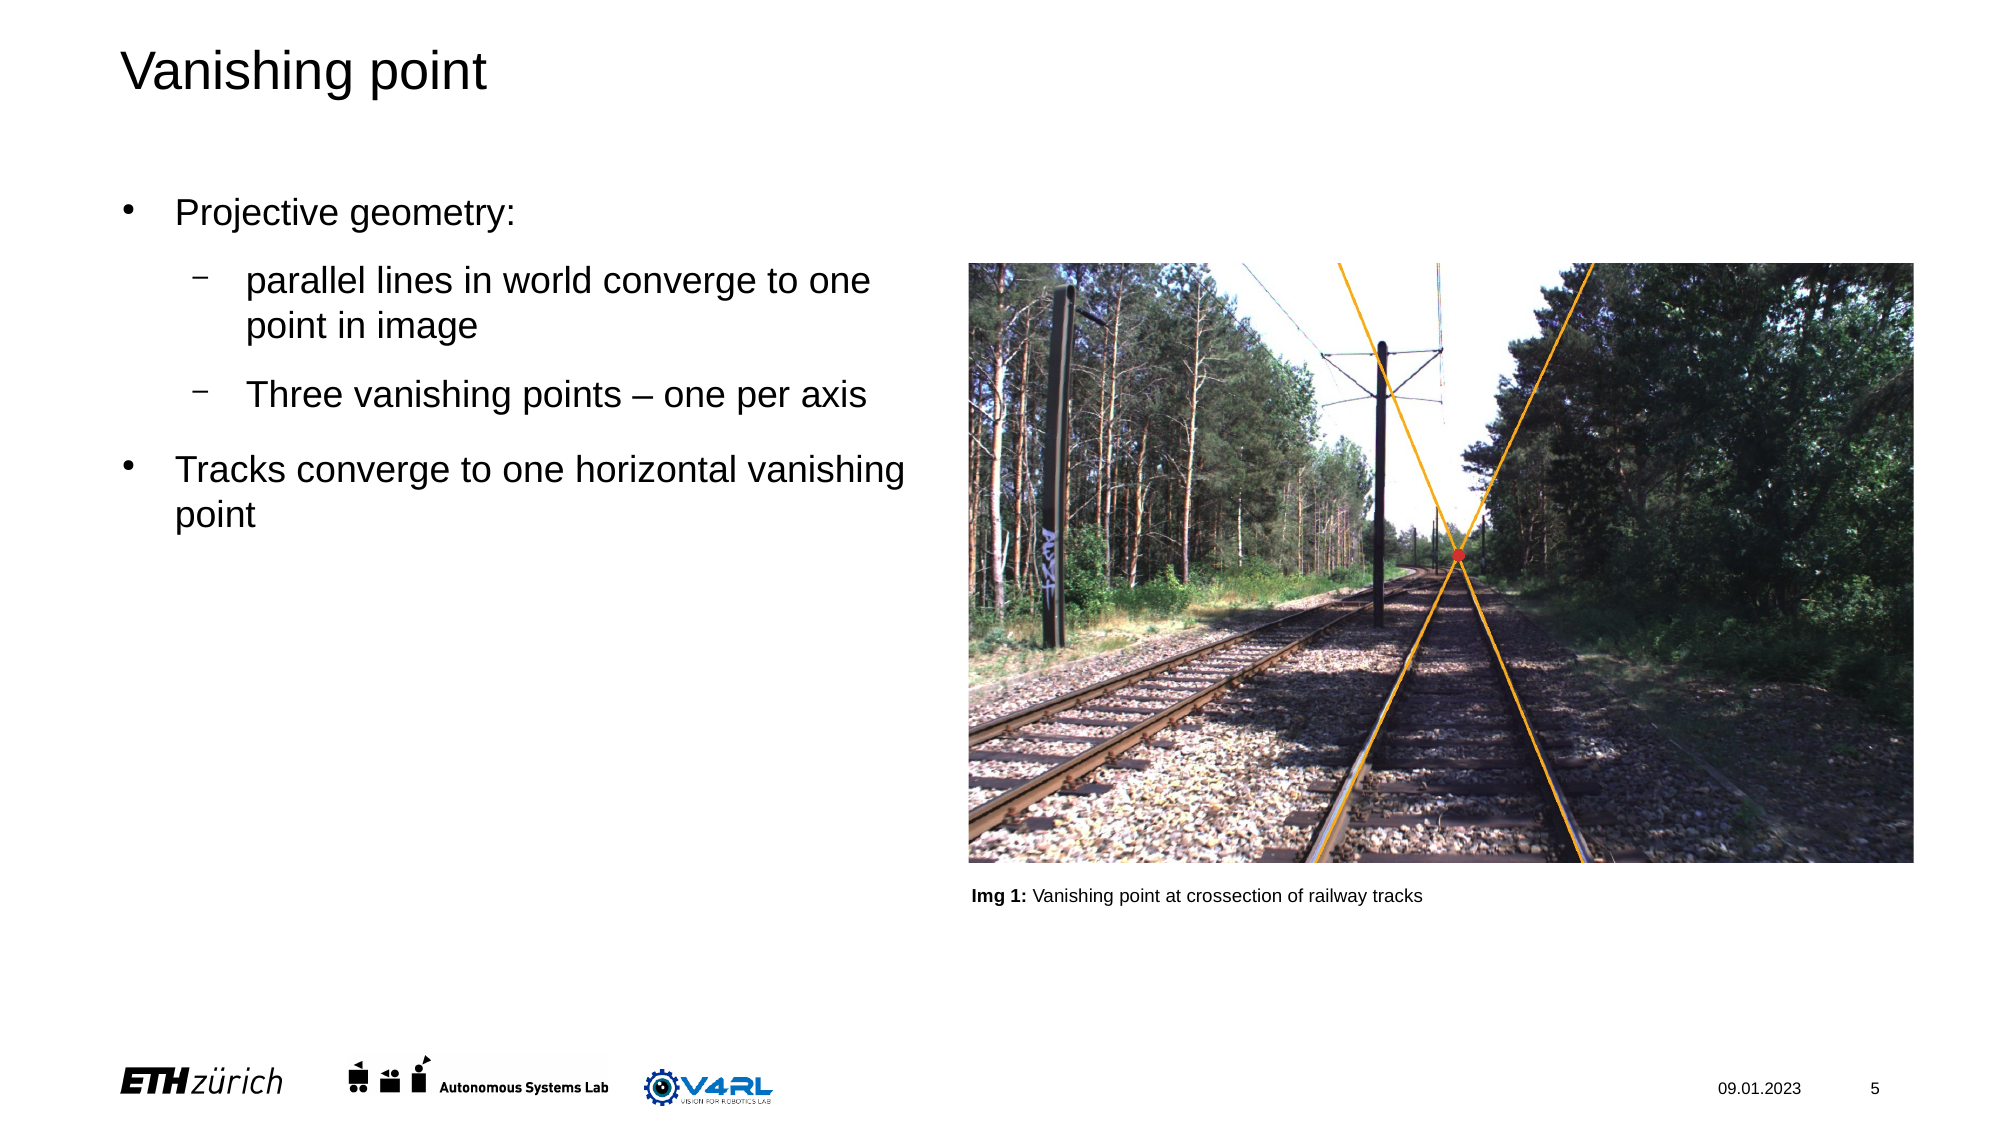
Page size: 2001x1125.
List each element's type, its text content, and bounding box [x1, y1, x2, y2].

list Projective geometry: parallel lines in world converge to one point in image Three vanishing points – one per axis Tracks converge to one horizontal vanishing point [104, 165, 922, 350]
picture [968, 263, 1914, 863]
picture [644, 1069, 776, 1106]
text_box Img 1: Vanishing point at crossection of railway tracks [956, 868, 1567, 922]
title Vanishing point [120, 42, 1880, 191]
text_box [1452, 549, 1465, 562]
picture [120, 1067, 282, 1094]
slide_number 09.01.2023 [1718, 1069, 1819, 1106]
slide_number <number> [1827, 1069, 1880, 1106]
